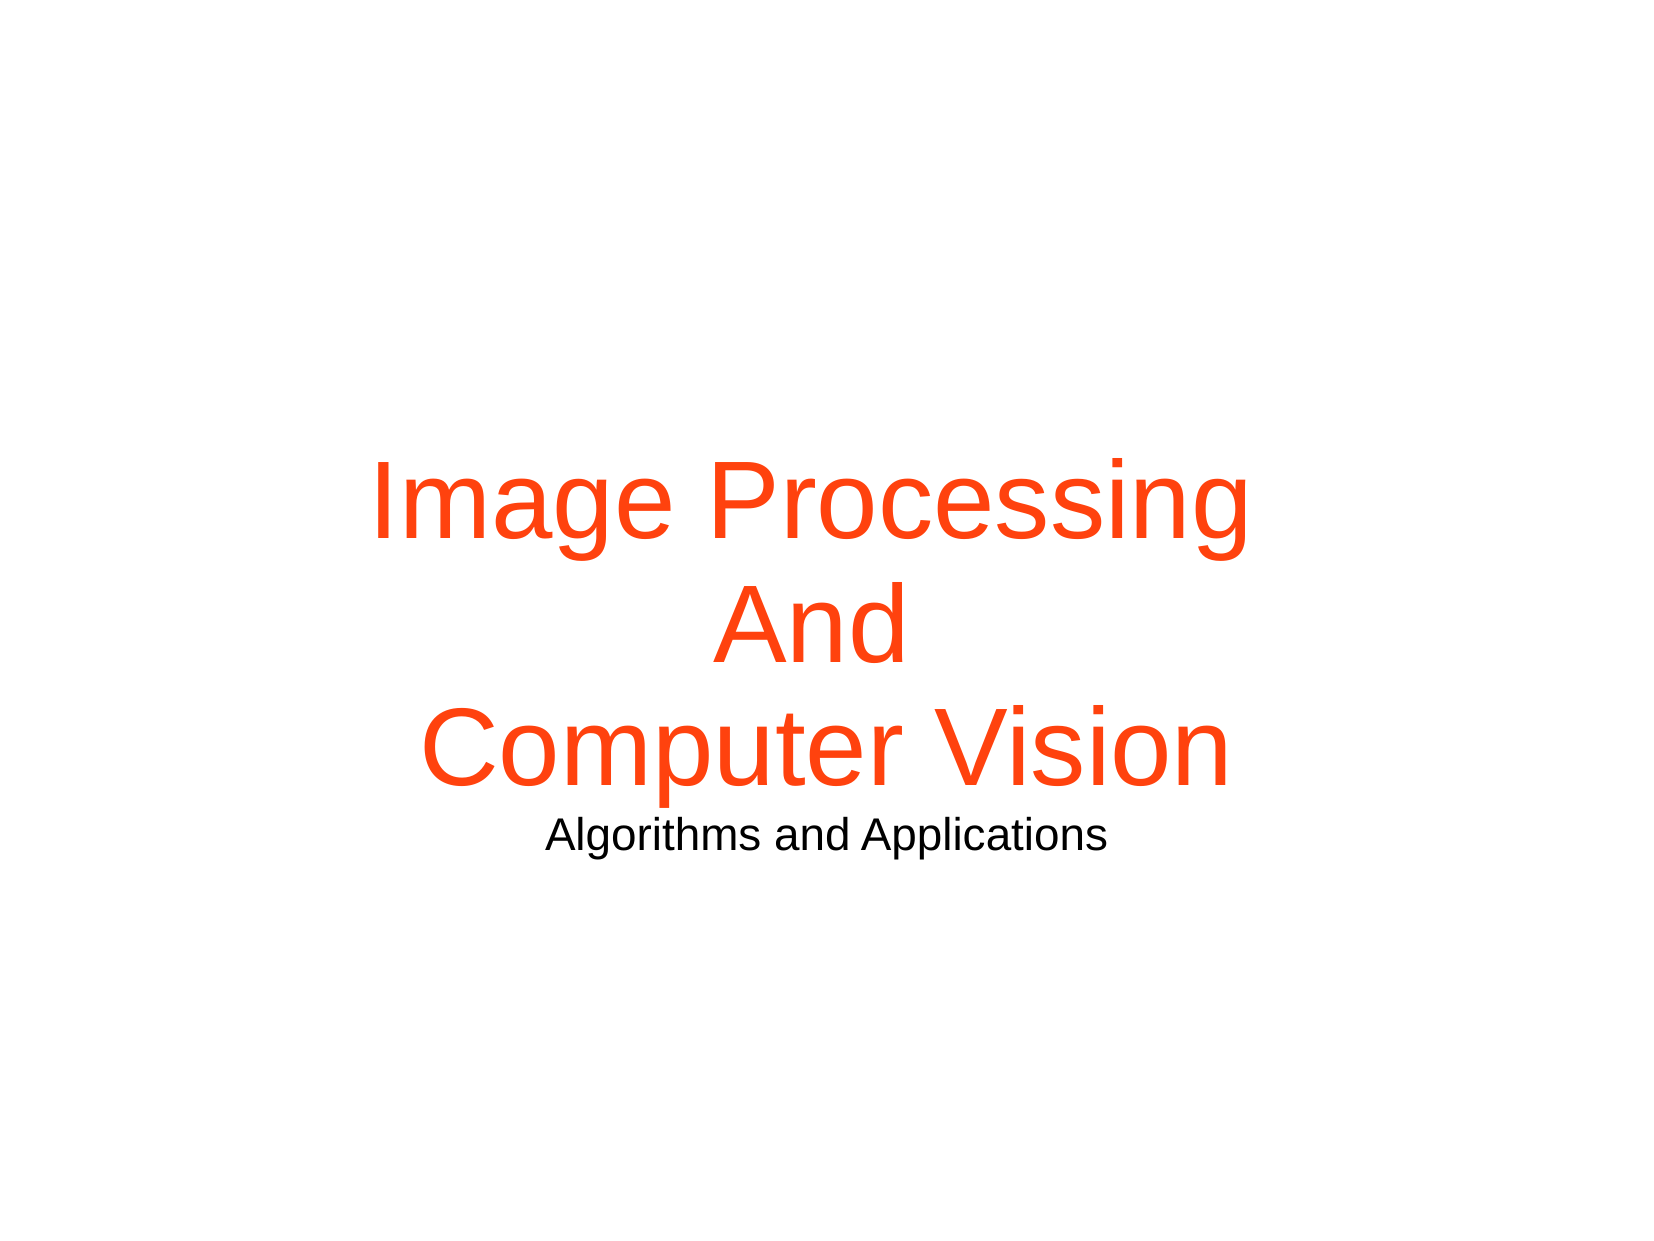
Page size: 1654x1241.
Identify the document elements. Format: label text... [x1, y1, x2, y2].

subtitle Image Processing And Computer Vision Algorithms and Applications [82, 290, 1571, 1010]
